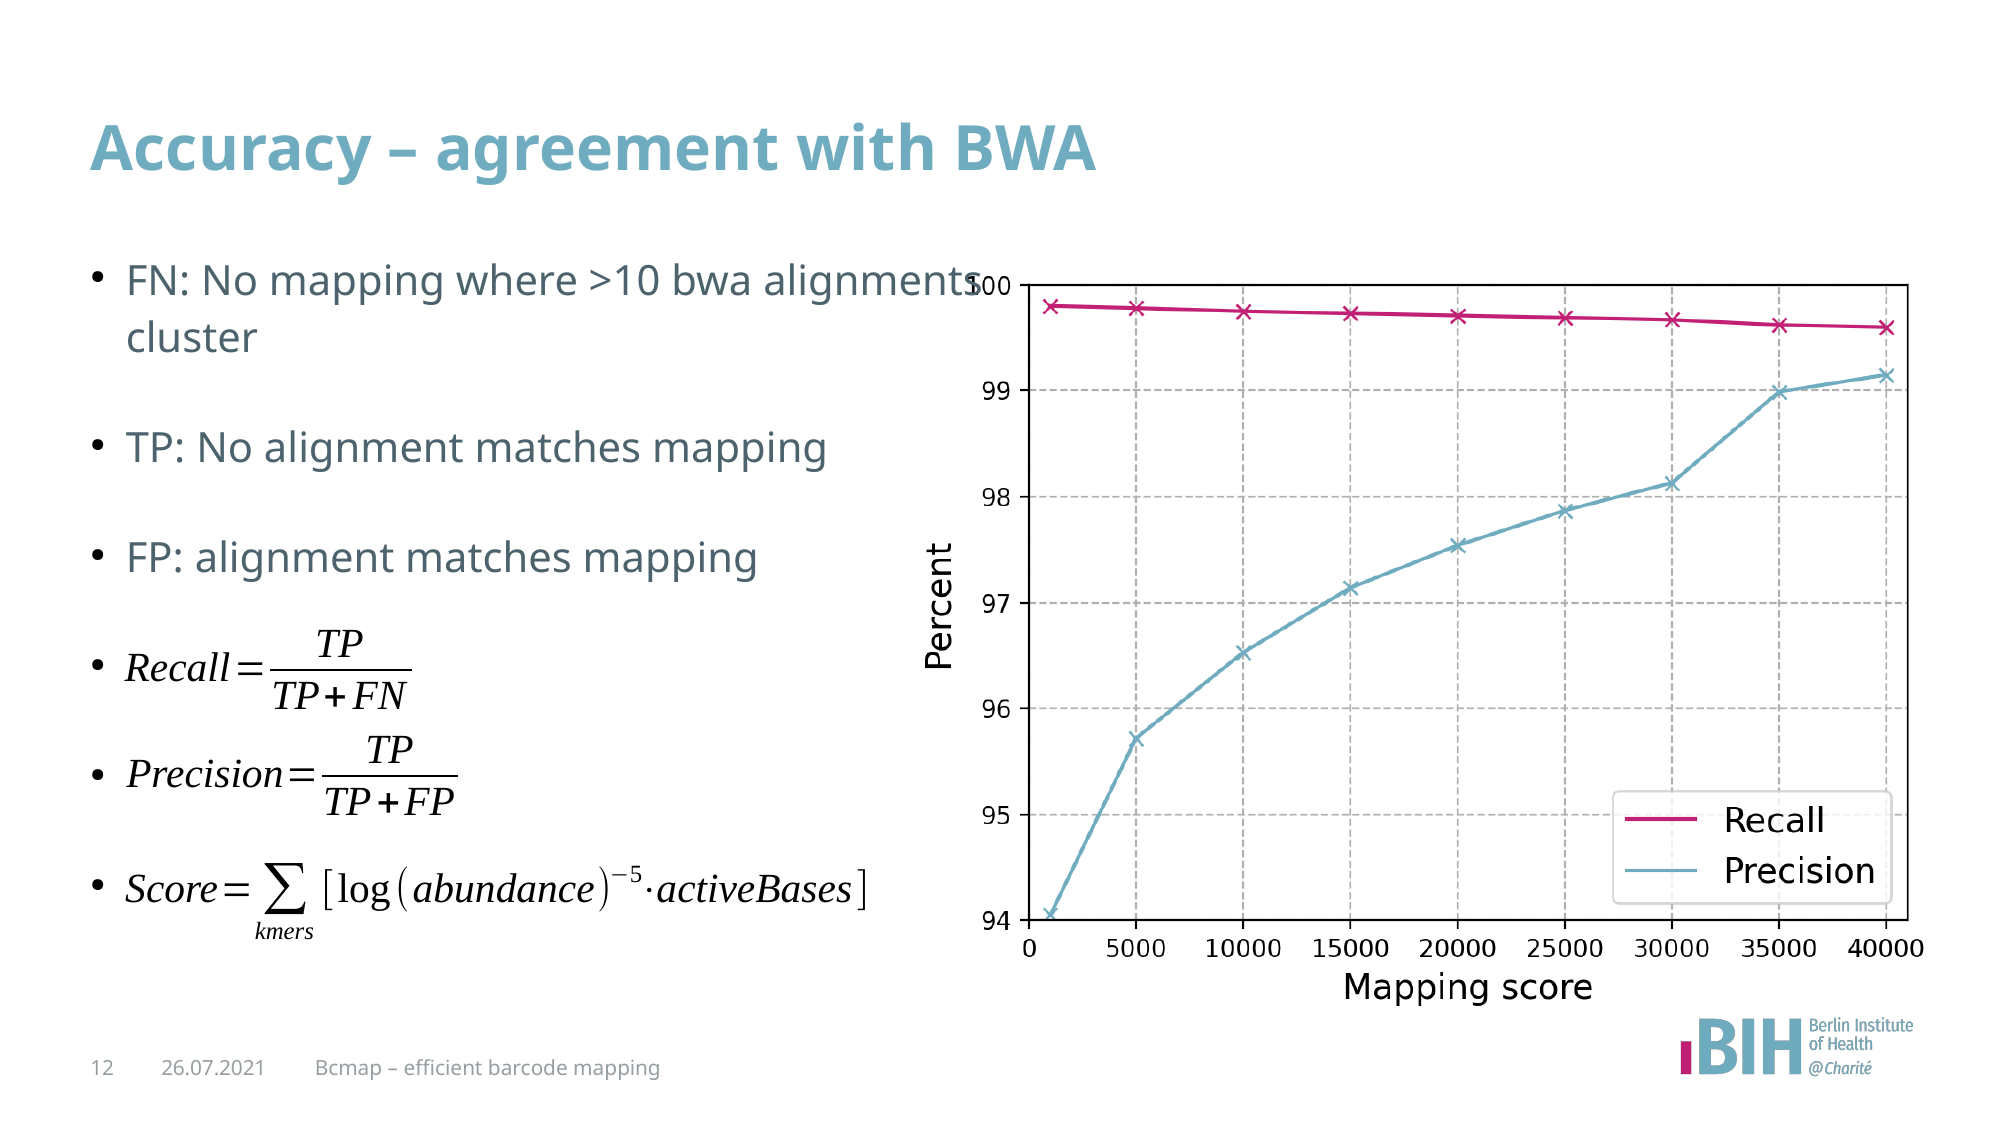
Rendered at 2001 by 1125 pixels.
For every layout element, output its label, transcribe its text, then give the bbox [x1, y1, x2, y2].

slide_number 26.07.2021 [161, 1046, 292, 1083]
list FN: No mapping where >10 bwa alignments cluster TP: No alignment matches mapping FP: alignment matches mapping [90, 243, 1016, 941]
slide_number <Foliennummer> [90, 1046, 138, 1083]
chart [116, 620, 420, 719]
chart [414, 501, 533, 561]
title Accuracy – agreement with BWA [90, 78, 1721, 220]
footer Bcmap – efficient barcode mapping [314, 1046, 1024, 1083]
chart [118, 726, 467, 825]
chart [117, 860, 875, 945]
chart [944, 535, 1063, 595]
picture [915, 257, 1933, 1107]
